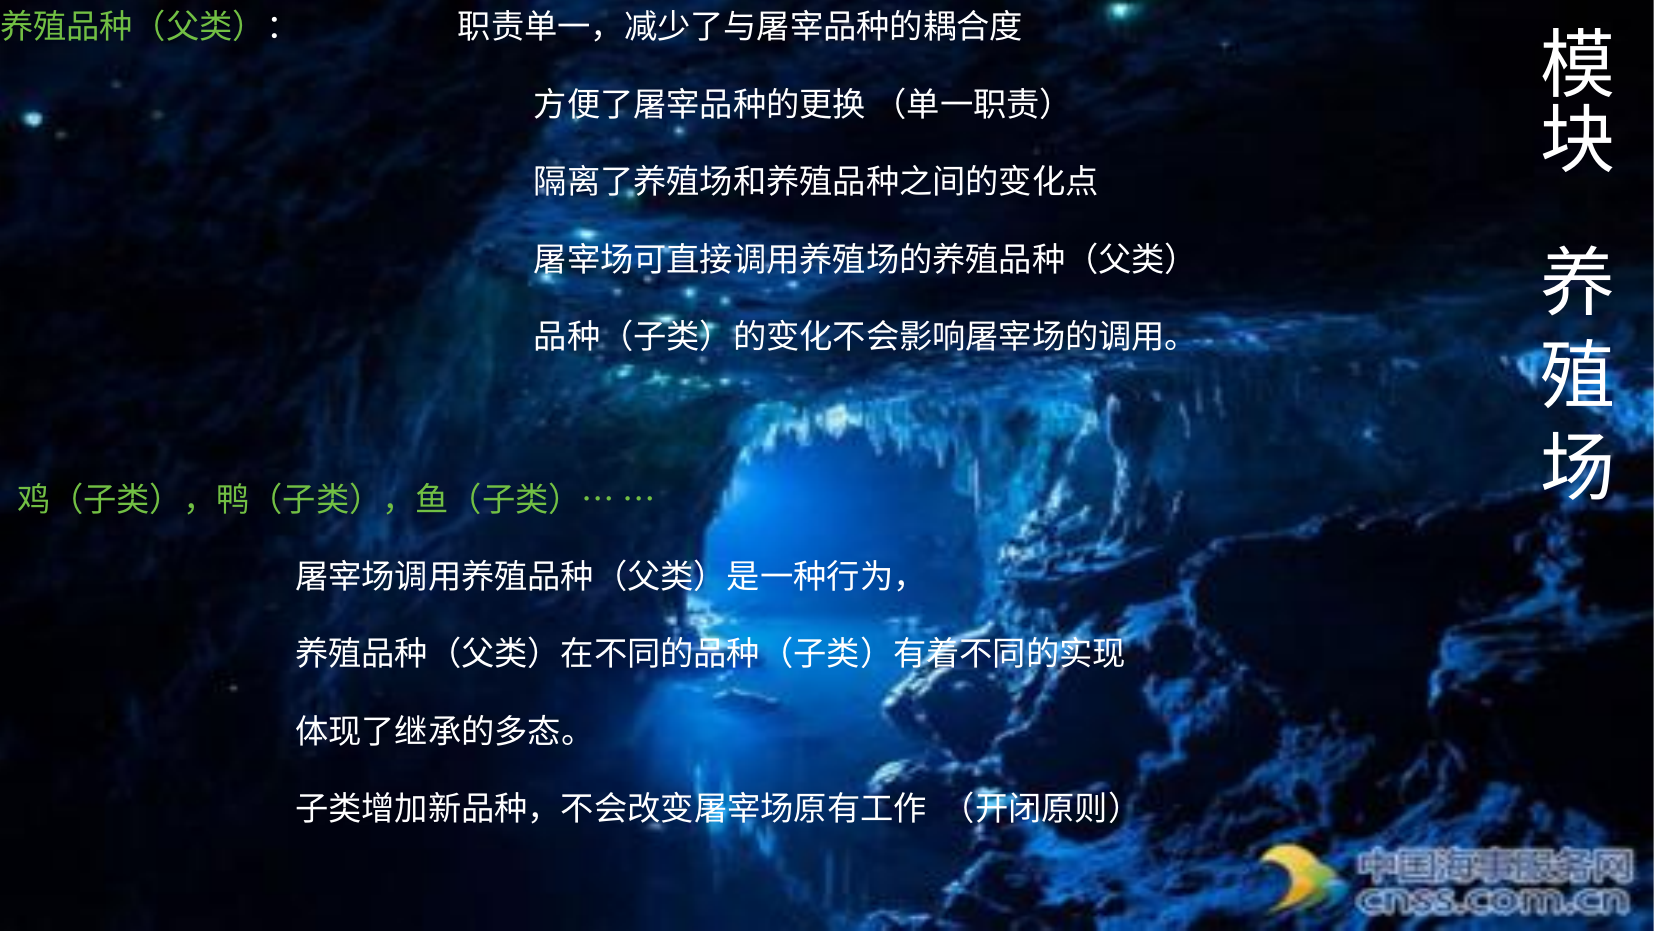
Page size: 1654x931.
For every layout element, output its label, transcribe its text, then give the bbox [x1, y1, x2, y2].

list 养殖品种（父类）： 职责单一，减少了与屠宰品种的耦合度 方便了屠宰品种的更换 （单一职责） 隔离了养殖场和养殖品种之间的变化点 屠宰场可直接调用养殖场的养殖品种（父类） 品种（子类）的变化不会影响屠宰场的调用。 [0, 0, 1418, 457]
picture [0, 0, 1654, 931]
title 模块 养 殖 场 [1523, 25, 1642, 567]
list 鸡（子类），鸭（子类），鱼（子类）… … 屠宰场调用养殖品种（父类）是一种行为， 养殖品种（父类）在不同的品种（子类）有着不同的实现 体现了继承的多态。 子类增加新品种，不会改变屠宰场原有工作 （开闭原则） [0, 472, 1418, 929]
